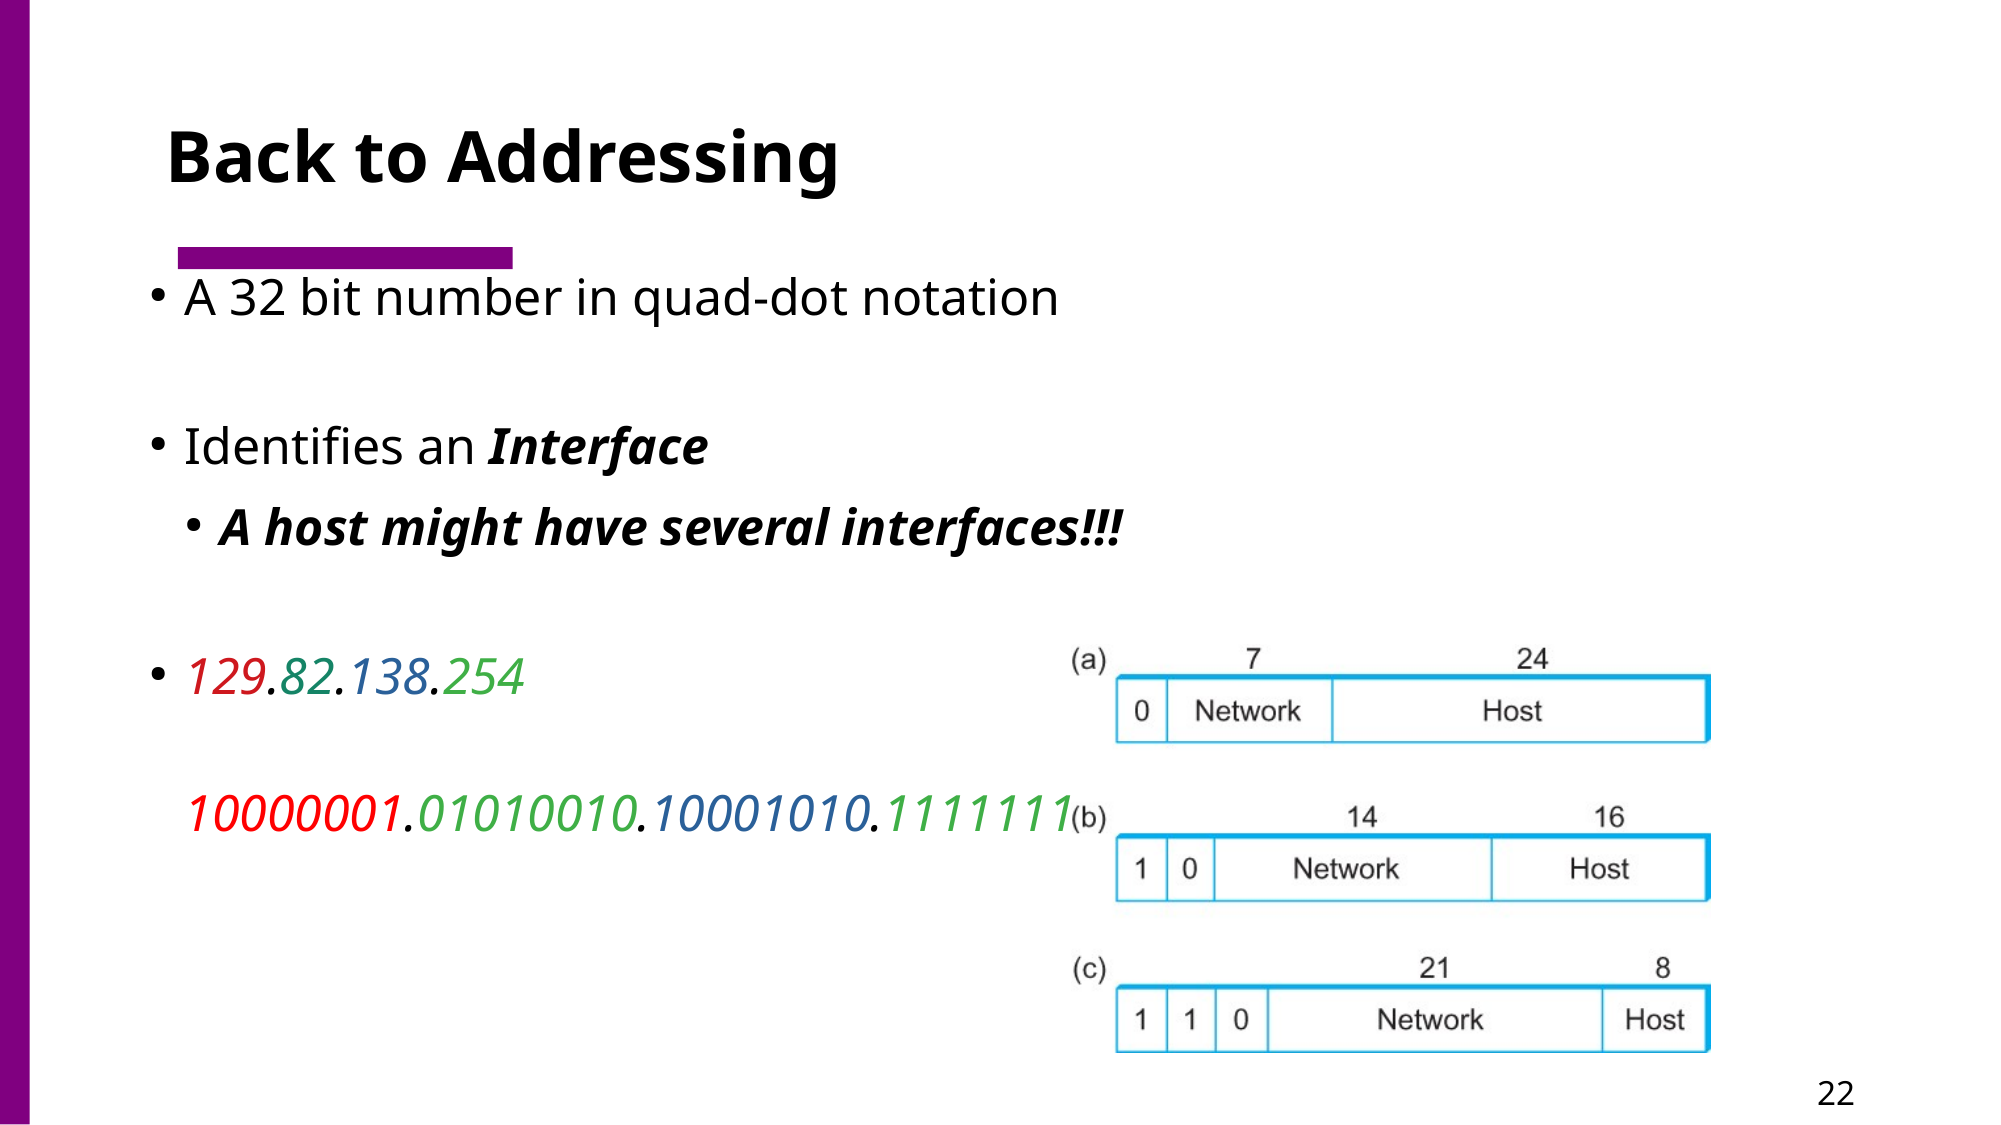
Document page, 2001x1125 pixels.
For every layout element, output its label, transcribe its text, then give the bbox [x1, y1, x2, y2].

picture [1071, 644, 1711, 1053]
text_box Back to Addressing [151, 0, 1849, 212]
text_box A 32 bit number in quad-dot notation Identifies an Interface A host might have several interfaces!!! 129.82.138.254 10000001.01010010.10001010.11111110 [63, 254, 1921, 1087]
